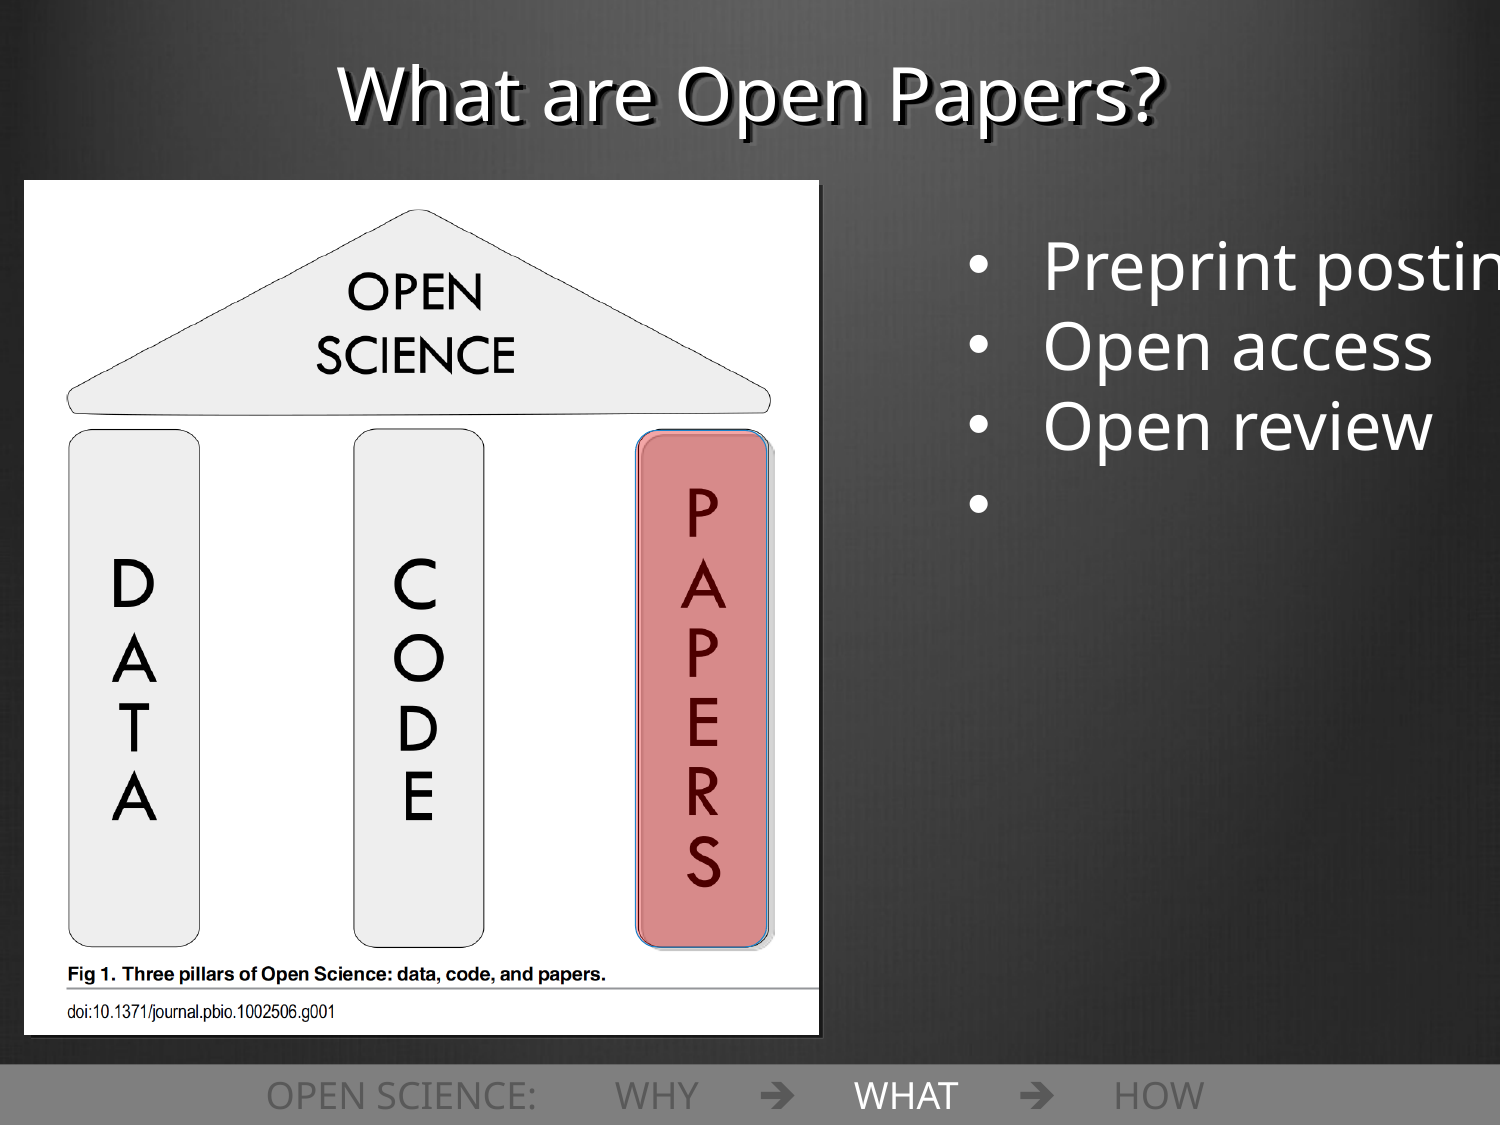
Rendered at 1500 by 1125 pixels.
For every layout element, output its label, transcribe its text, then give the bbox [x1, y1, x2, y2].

title What are Open Papers? [112, 19, 1388, 163]
picture [24, 180, 819, 1035]
text_box [635, 430, 767, 948]
text_box Preprint posting Open access Open review [802, 216, 1500, 551]
text_box OPEN SCIENCE: WHY  WHAT  HOW [0, 1064, 1500, 1125]
